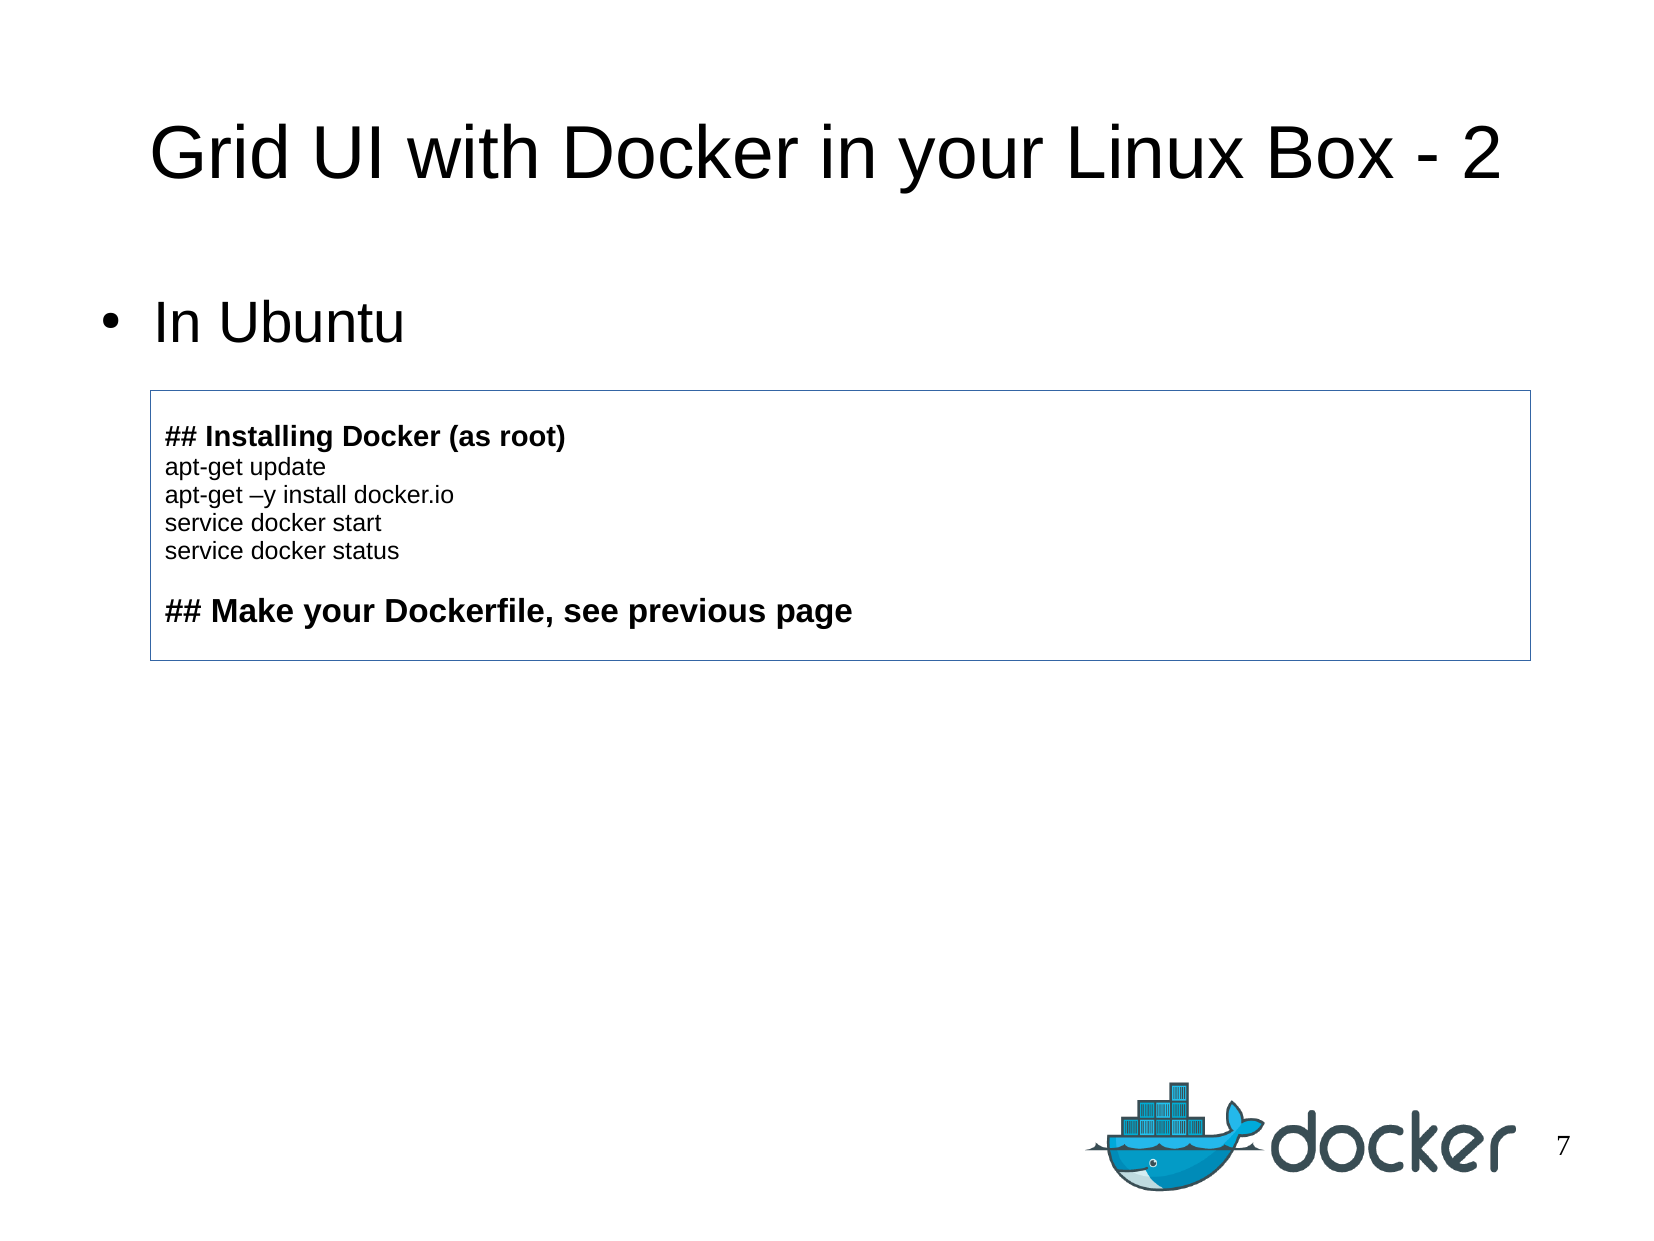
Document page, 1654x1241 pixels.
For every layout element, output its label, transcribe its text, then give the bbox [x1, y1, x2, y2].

text_box ## Installing Docker (as root) apt-get update apt-get –y install docker.io service docker start service docker status ## Make your Dockerfile, see previous page [150, 390, 1531, 661]
title Grid UI with Docker in your Linux Box - 2 [82, 49, 1571, 257]
list In Ubuntu [82, 290, 1571, 1010]
picture [1051, 1049, 1552, 1230]
